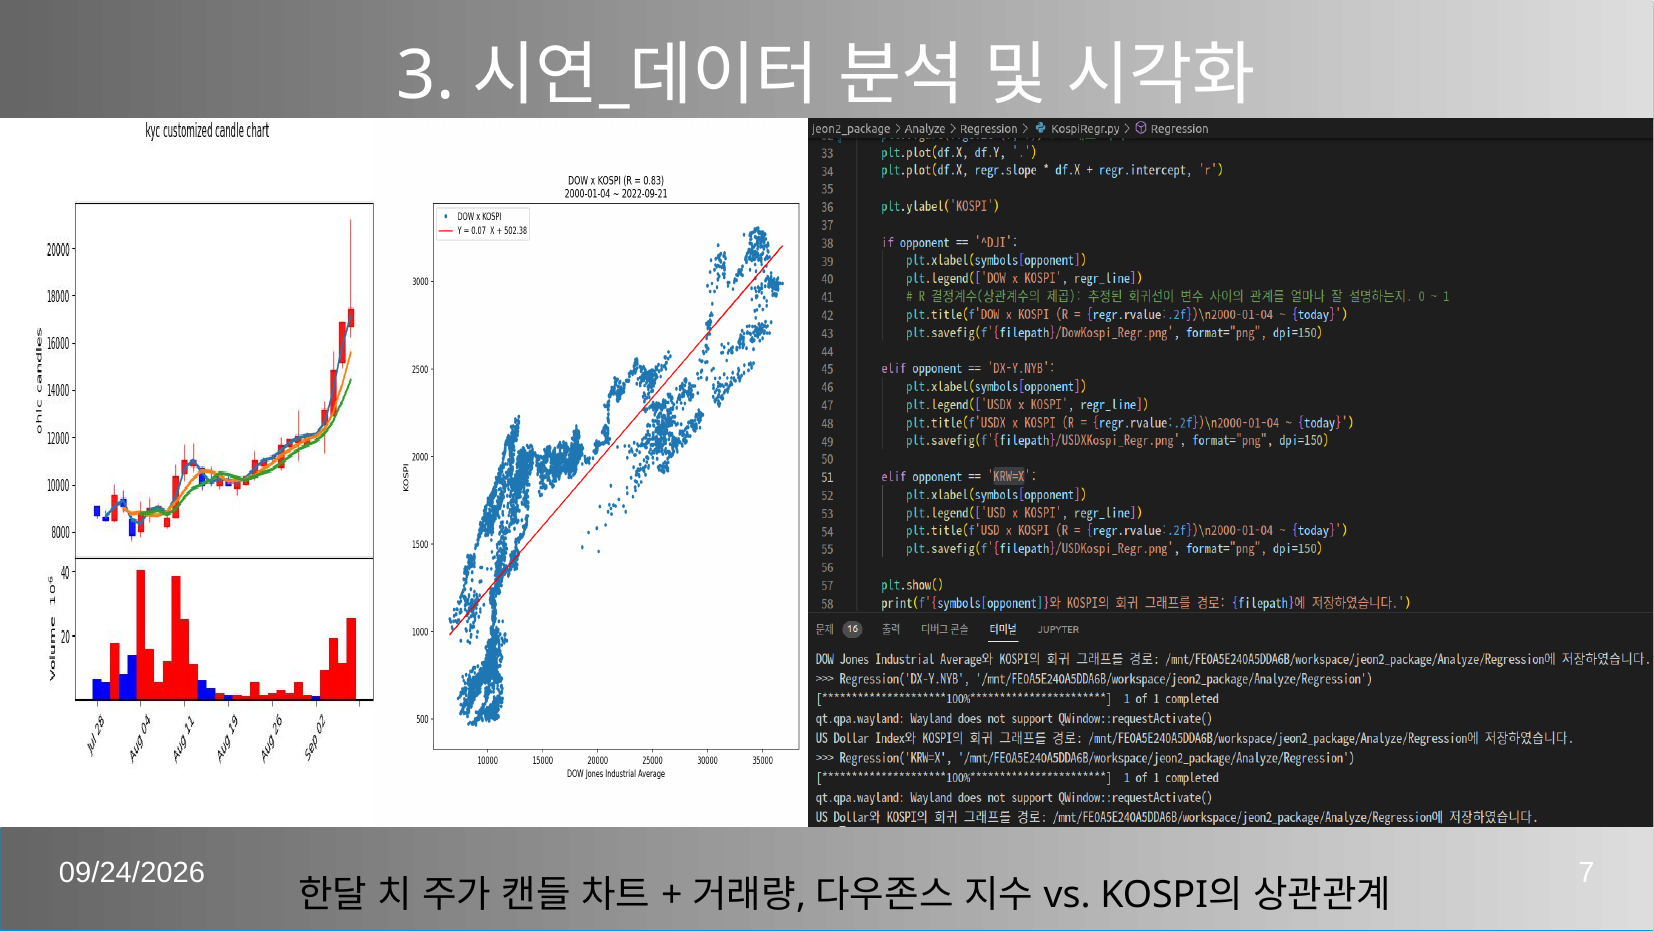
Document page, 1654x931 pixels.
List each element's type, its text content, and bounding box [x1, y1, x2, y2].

picture [0, 118, 1654, 827]
title 3. 시연_데이터 분석 및 시각화 [58, 29, 1595, 108]
text_box 한달 치 주가 캔들 차트 + 거래량, 다우존스 지수 vs. KOSPI의 상관관계 [283, 856, 1524, 926]
